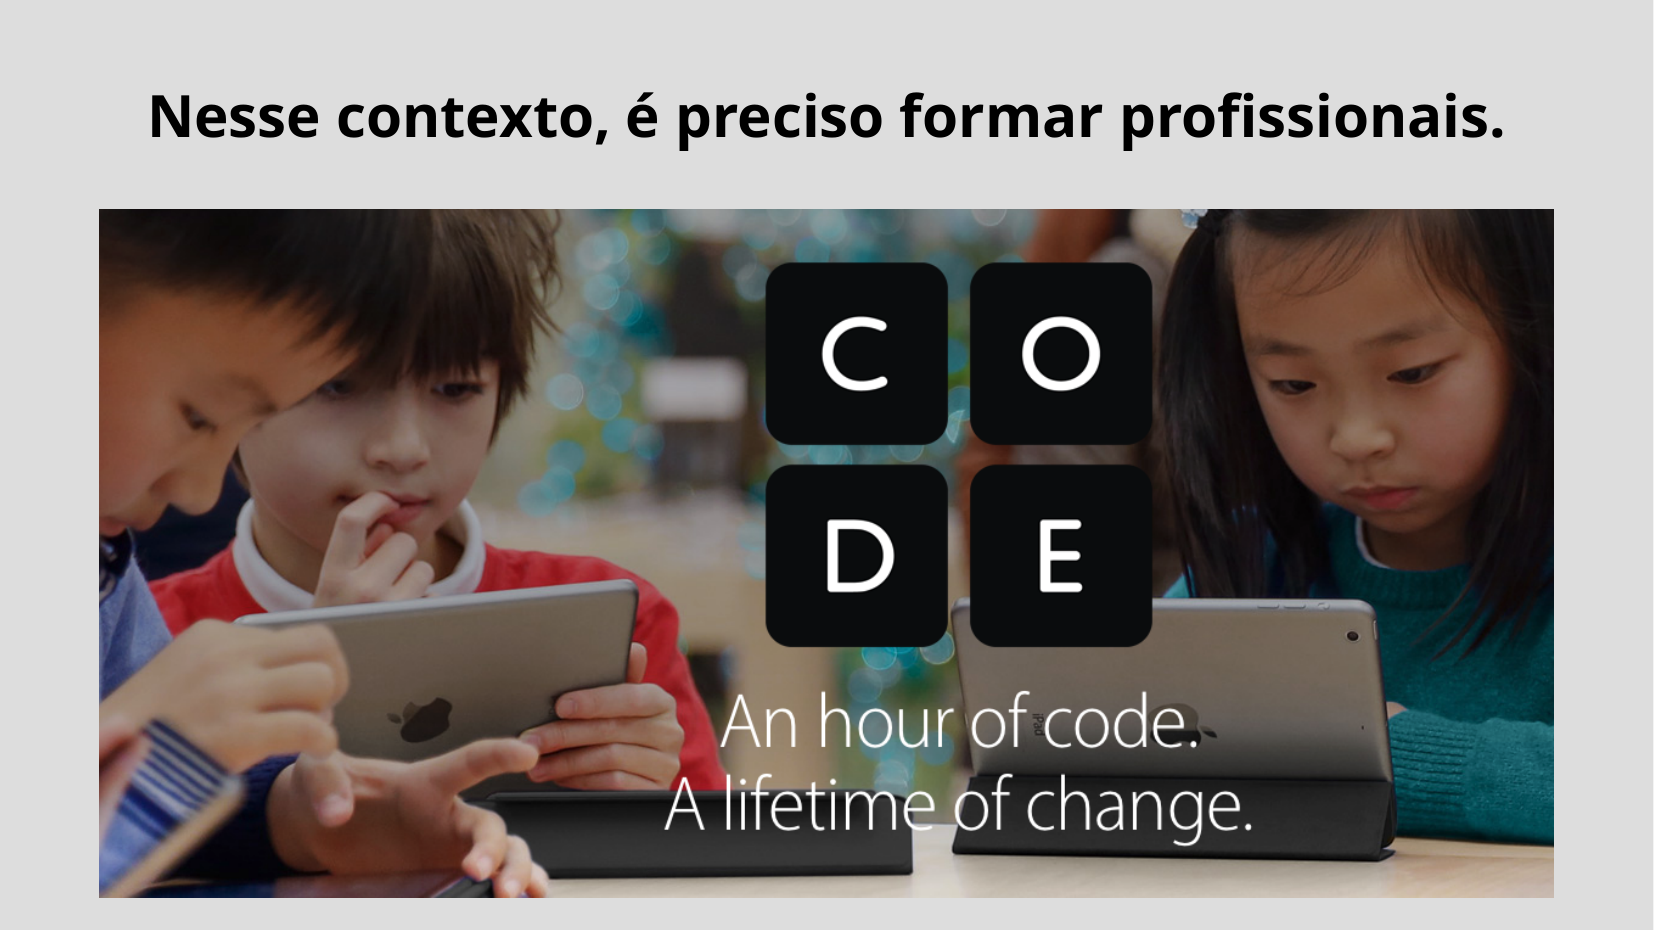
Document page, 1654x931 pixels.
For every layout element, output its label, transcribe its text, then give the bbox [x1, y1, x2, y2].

title Nesse contexto, é preciso formar profissionais. [82, 37, 1571, 193]
picture [99, 209, 1554, 898]
